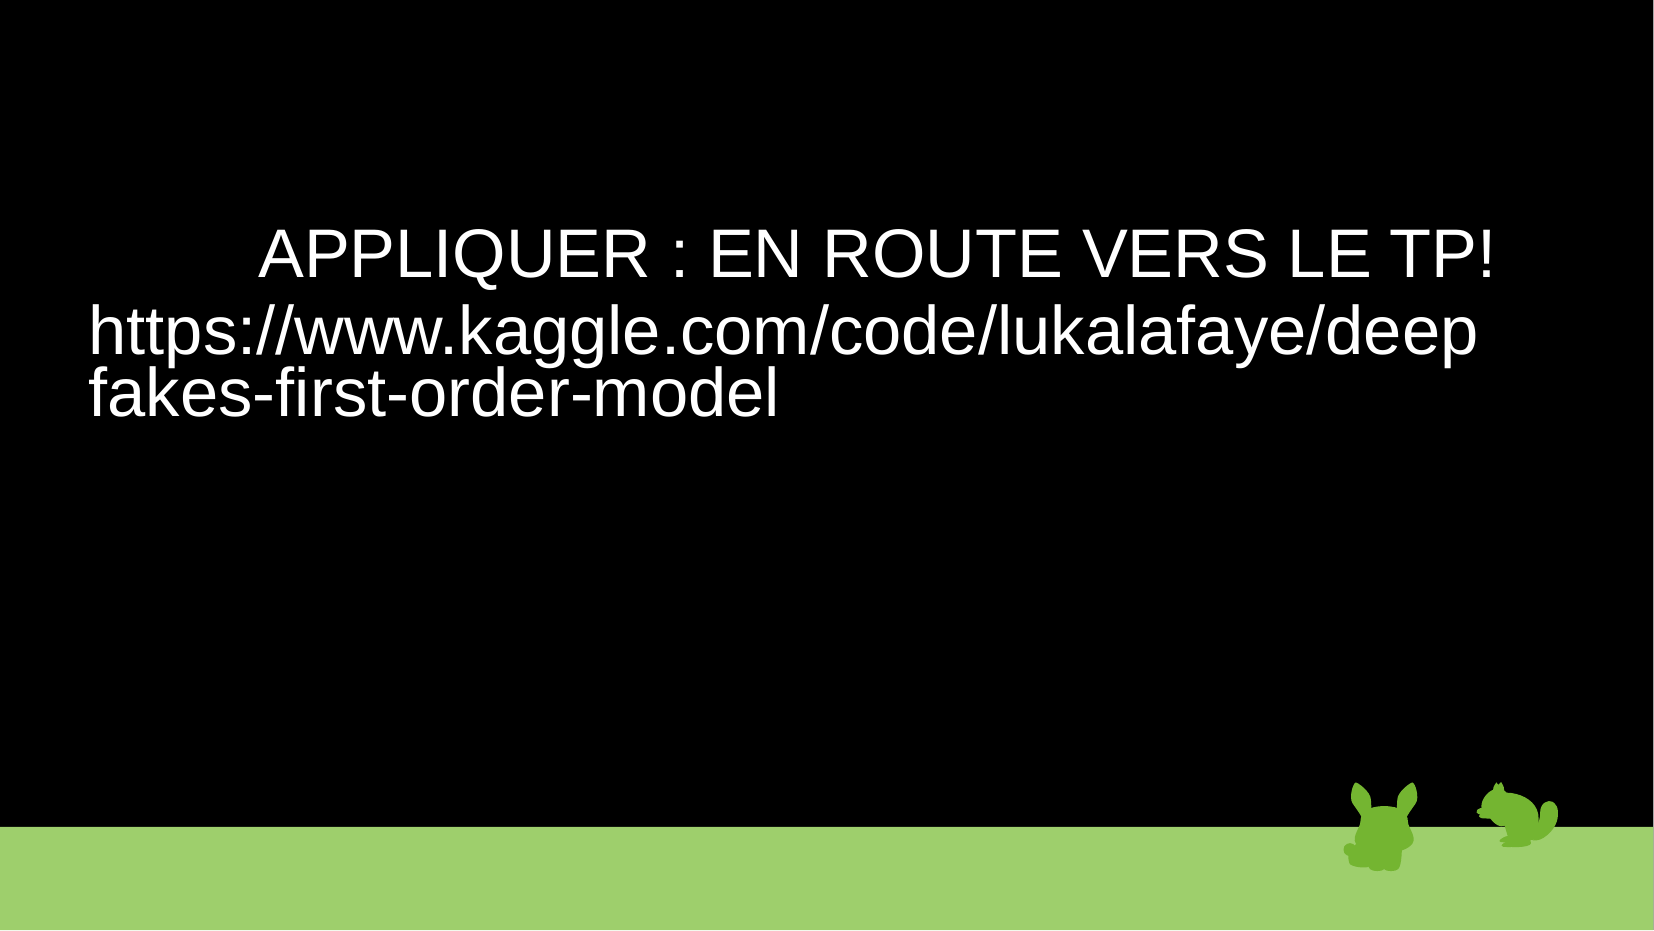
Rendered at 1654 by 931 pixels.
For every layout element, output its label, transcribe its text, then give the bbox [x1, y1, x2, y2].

title APPLIQUER : EN ROUTE VERS LE TP! https://www.kaggle.com/code/lukalafaye/deepfakes-first-order-model [88, 215, 1565, 523]
